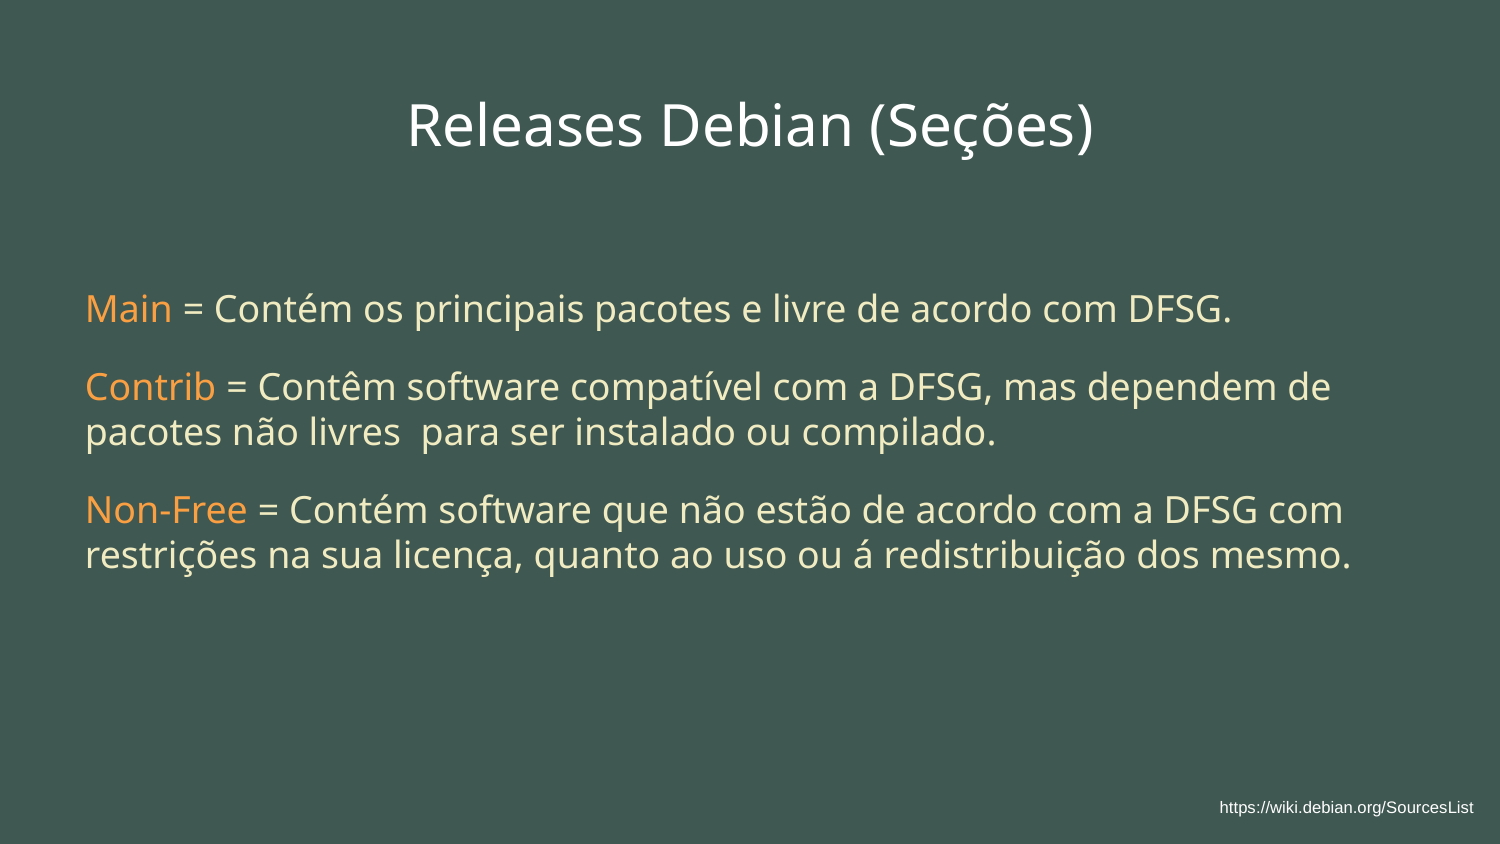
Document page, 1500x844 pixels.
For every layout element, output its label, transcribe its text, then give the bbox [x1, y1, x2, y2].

list Main = Contém os principais pacotes e livre de acordo com DFSG. Contrib = Contêm software compatível com a DFSG, mas dependem de pacotes não livres para ser instalado ou compilado. Non-Free = Contém software que não estão de acordo com a DFSG com restrições na sua licença, quanto ao uso ou á redistribuição dos mesmo. [70, 269, 1430, 627]
title Releases Debian (Seções) [51, 72, 1449, 167]
text_box https://wiki.debian.org/SourcesList [1204, 791, 1489, 825]
